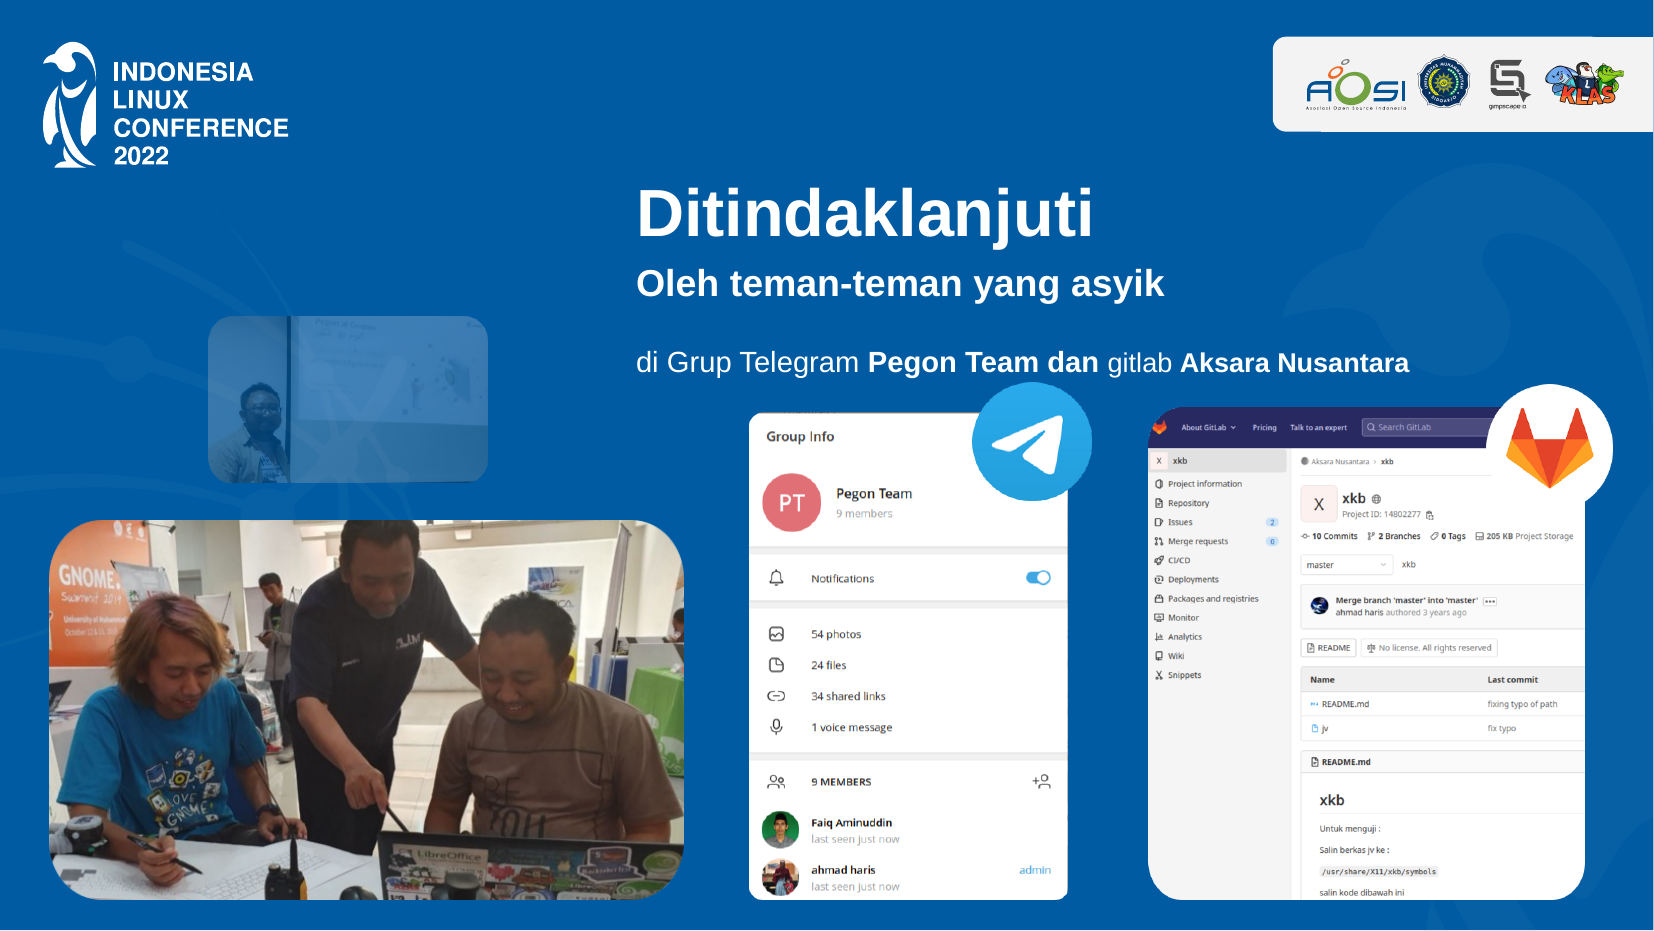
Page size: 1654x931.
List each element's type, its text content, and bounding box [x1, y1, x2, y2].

picture [749, 382, 1092, 901]
picture [1148, 384, 1613, 901]
picture [208, 316, 488, 483]
picture [1545, 62, 1624, 105]
picture [1417, 54, 1471, 108]
text_box Oleh teman-teman yang asyik di Grup Telegram Pegon Team dan gitlab Aksara Nusantara [600, 262, 1589, 488]
picture [49, 520, 684, 901]
title Ditindaklanjuti [636, 175, 1613, 298]
